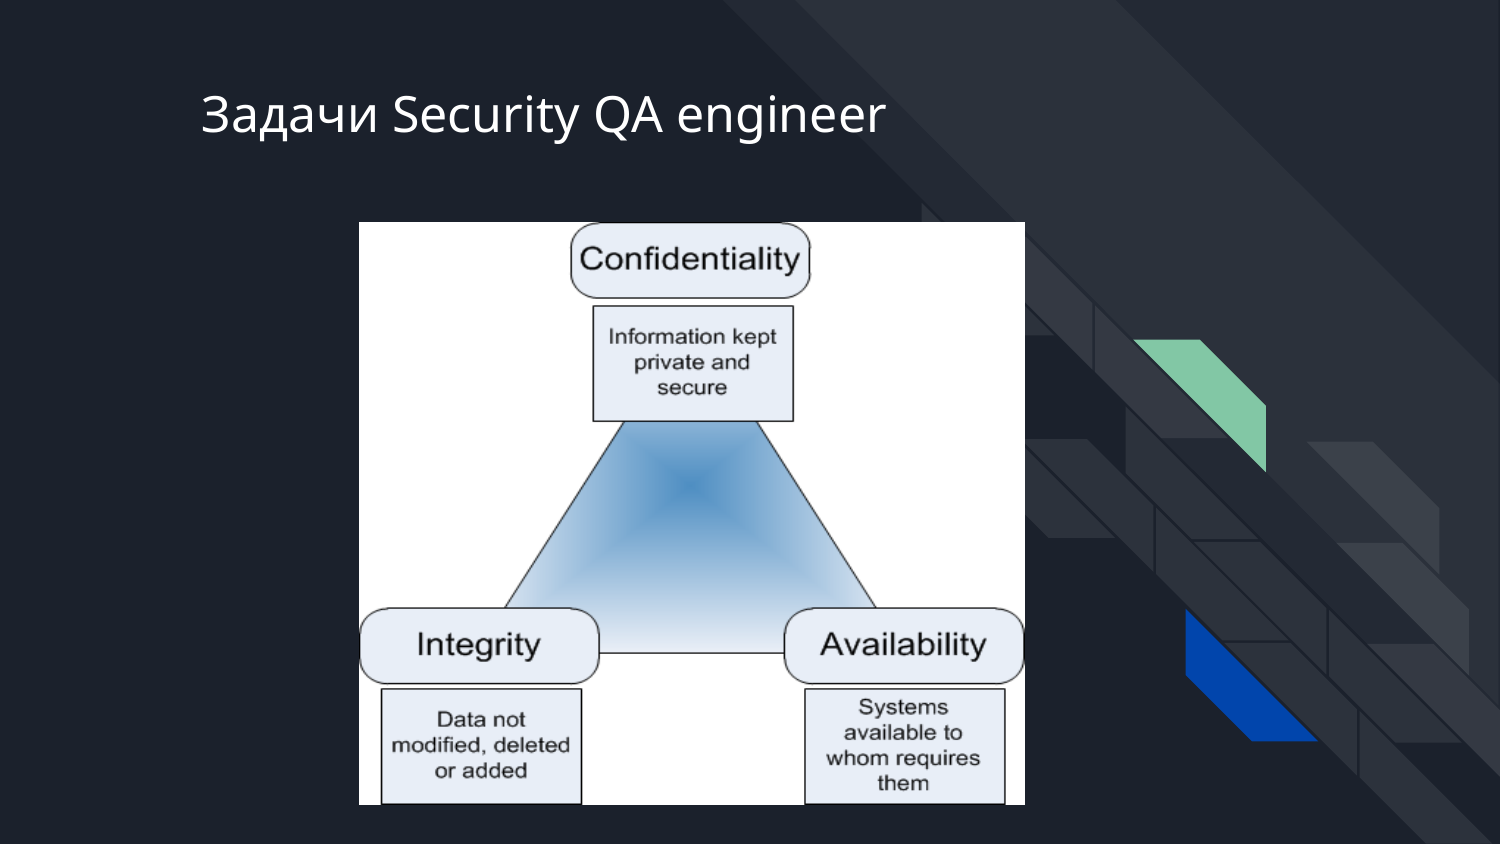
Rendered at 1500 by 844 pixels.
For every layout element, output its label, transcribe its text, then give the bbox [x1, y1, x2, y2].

title Задачи Security QA engineer [186, 67, 1342, 148]
picture [359, 222, 1025, 805]
